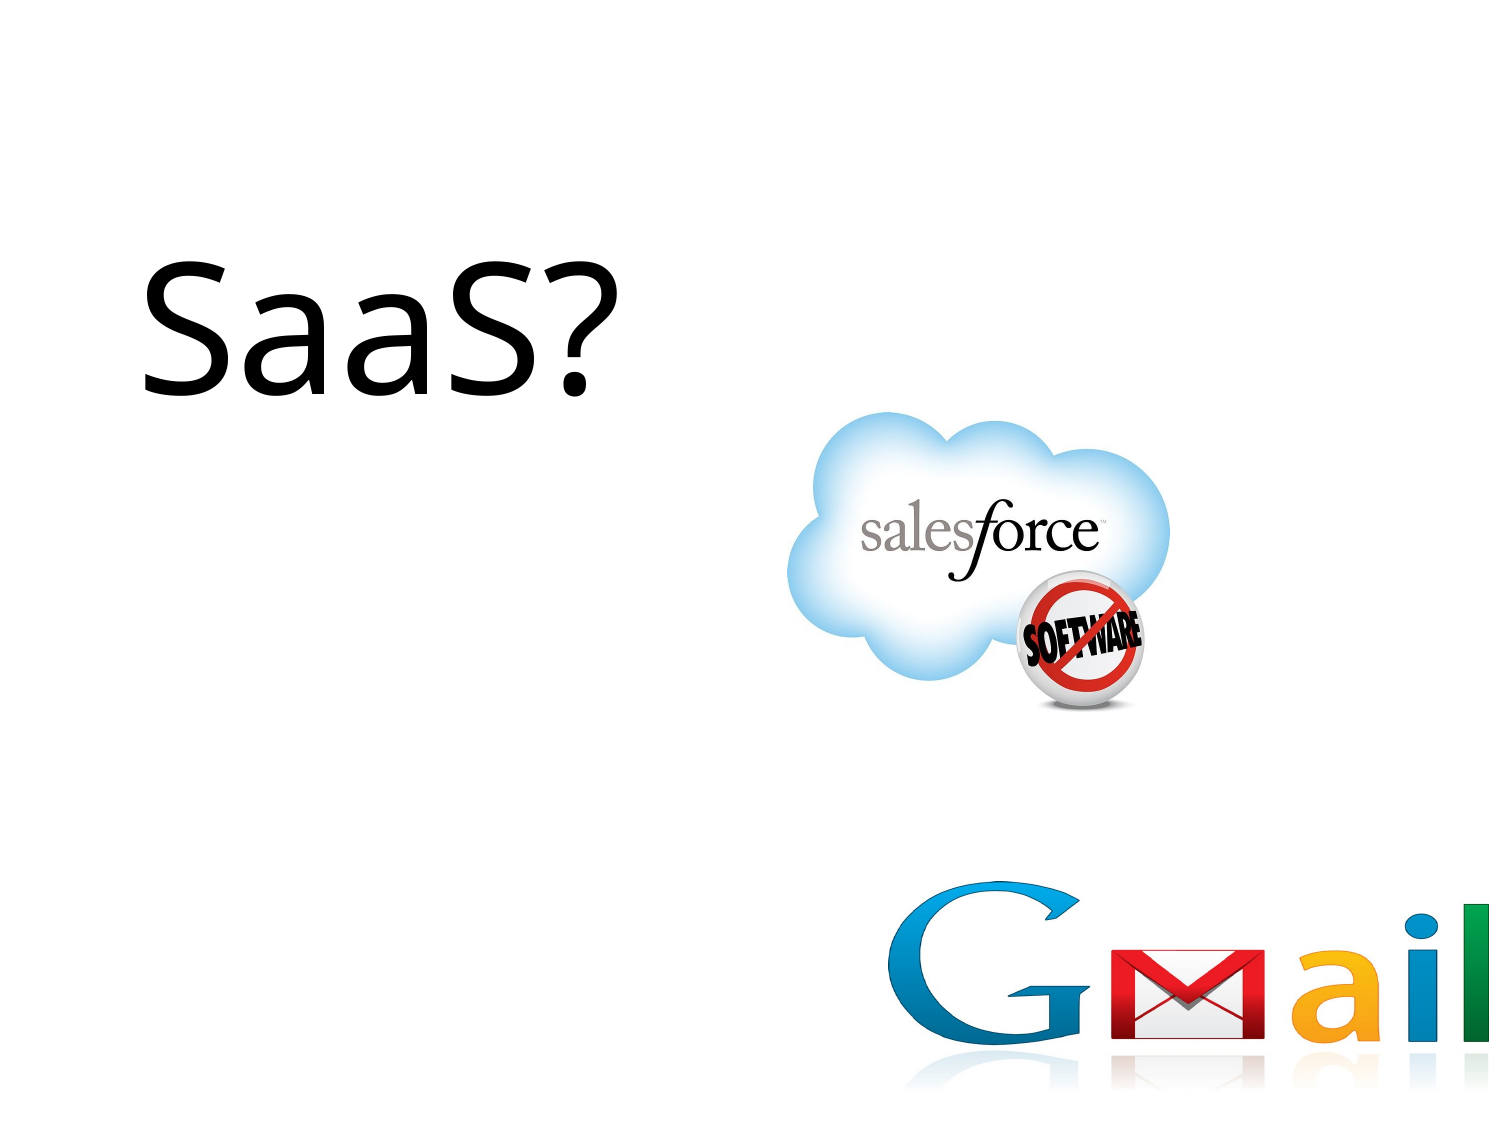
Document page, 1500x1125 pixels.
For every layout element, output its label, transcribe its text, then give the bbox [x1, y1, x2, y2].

picture [787, 412, 1170, 713]
picture [888, 881, 988, 954]
picture [888, 881, 1489, 1114]
subtitle SaaS? [136, 0, 1412, 814]
